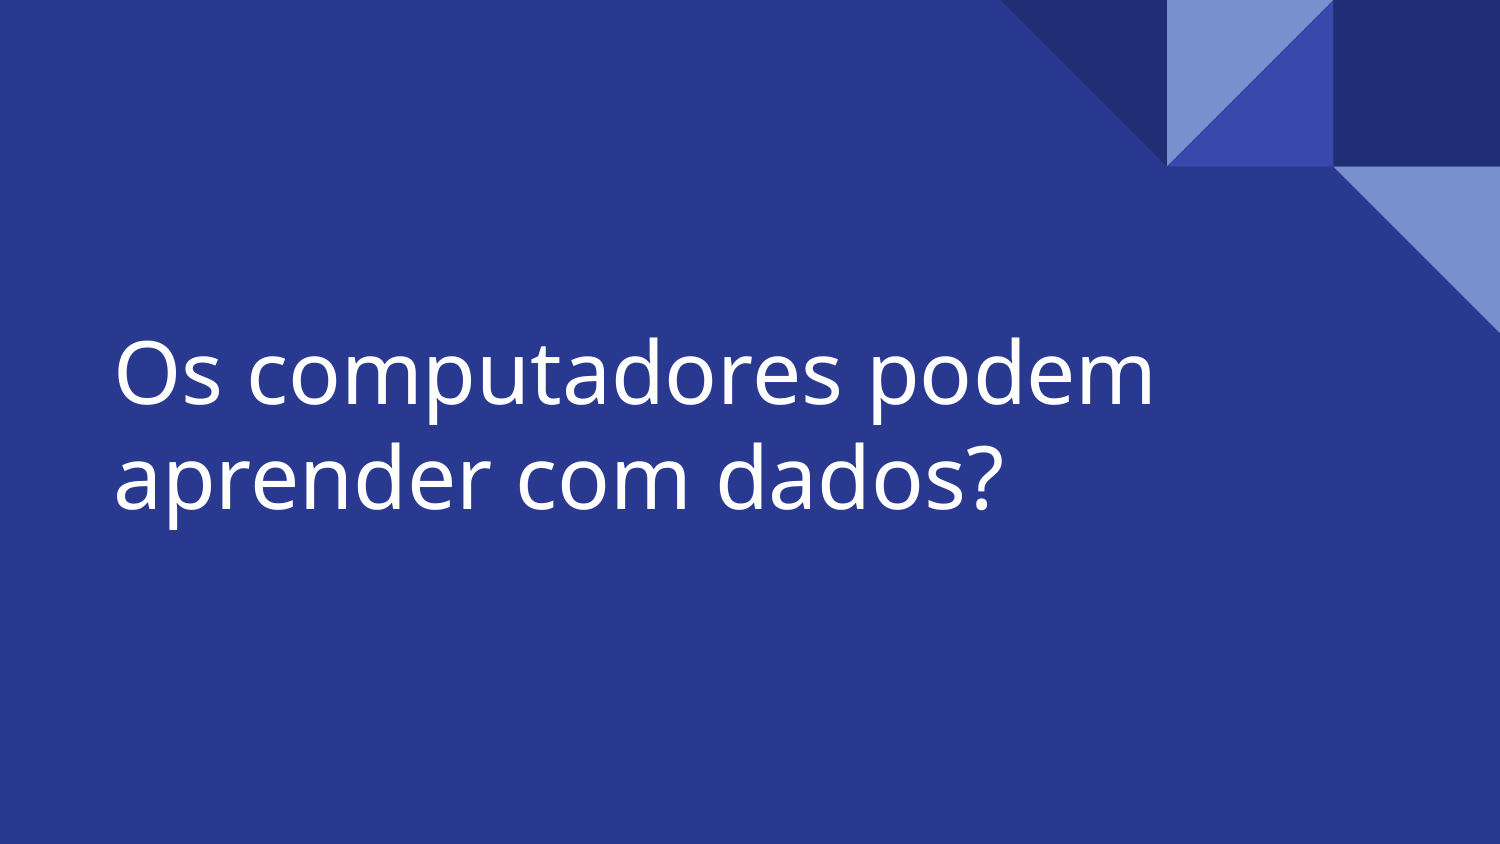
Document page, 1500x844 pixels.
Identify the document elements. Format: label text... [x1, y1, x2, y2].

title Os computadores podem aprender com dados? [98, 353, 1447, 491]
